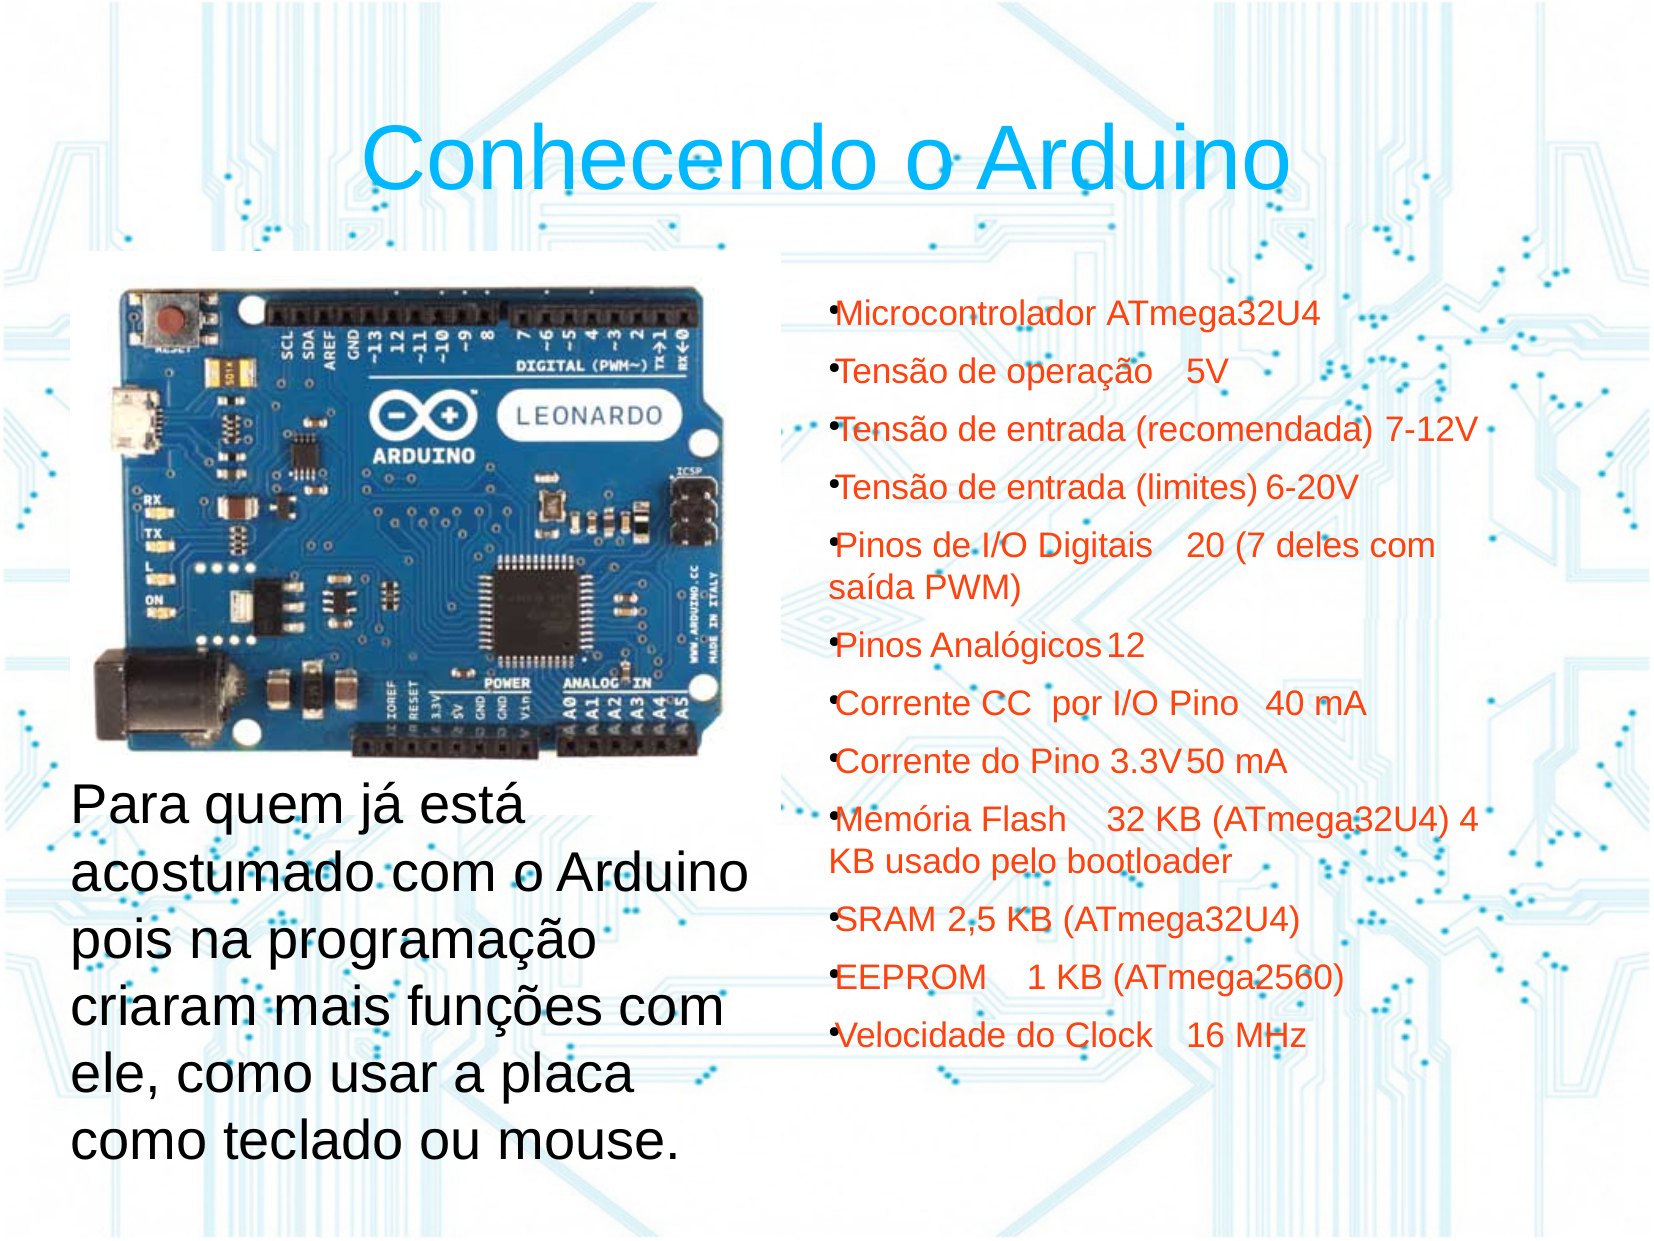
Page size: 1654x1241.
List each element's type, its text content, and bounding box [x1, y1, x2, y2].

list Para quem já está acostumado com o Arduino pois na programação criaram mais funções com ele, como usar a placa como teclado ou mouse. [70, 767, 756, 1182]
title Conhecendo o Arduino [82, 49, 1571, 257]
list Microcontrolador ATmega32U4 Tensão de operação 5V Tensão de entrada (recomendada) 7-12V Tensão de entrada (limites) 6-20V Pinos de I/O Digitais 20 (7 deles com saída PWM) Pinos Analógicos 12 Corrente CC por I/O Pino 40 mA Corrente do Pino 3.3V 50 mA Memória Flash 32 KB (ATmega32U4) 4 KB usado pelo bootloader SRAM 2,5 KB (ATmega32U4) EEPROM 1 KB (ATmega2560) Velocidade do Clock 16 MHz [828, 290, 1489, 1087]
picture [70, 251, 781, 815]
